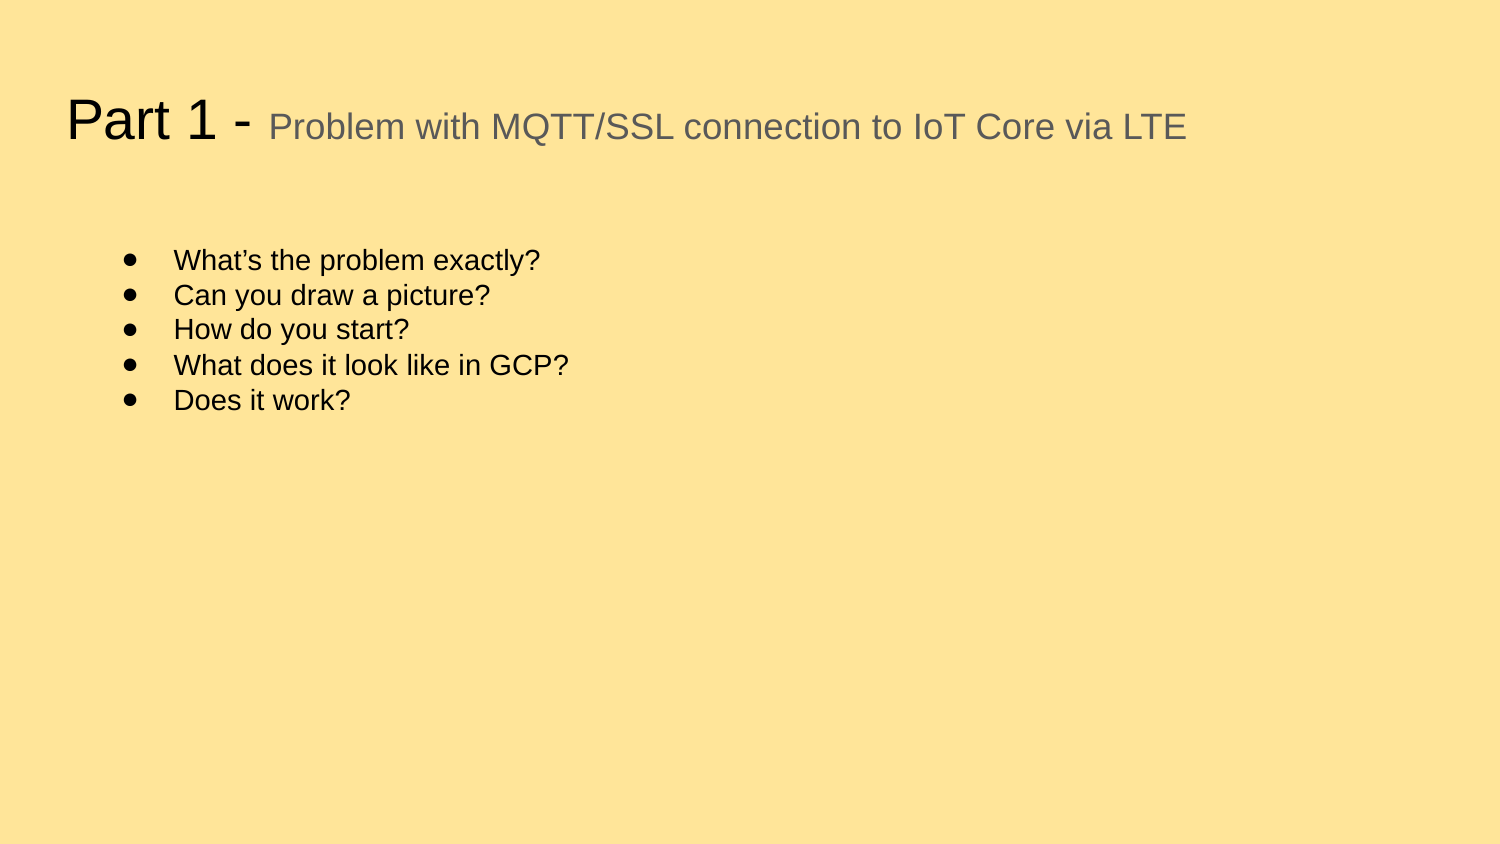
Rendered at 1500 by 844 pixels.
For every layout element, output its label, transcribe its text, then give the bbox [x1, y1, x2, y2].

text_box What’s the problem exactly? Can you draw a picture? How do you start? What does it look like in GCP? Does it work? [83, 226, 1439, 431]
title Part 1 - Problem with MQTT/SSL connection to IoT Core via LTE [51, 72, 1449, 167]
